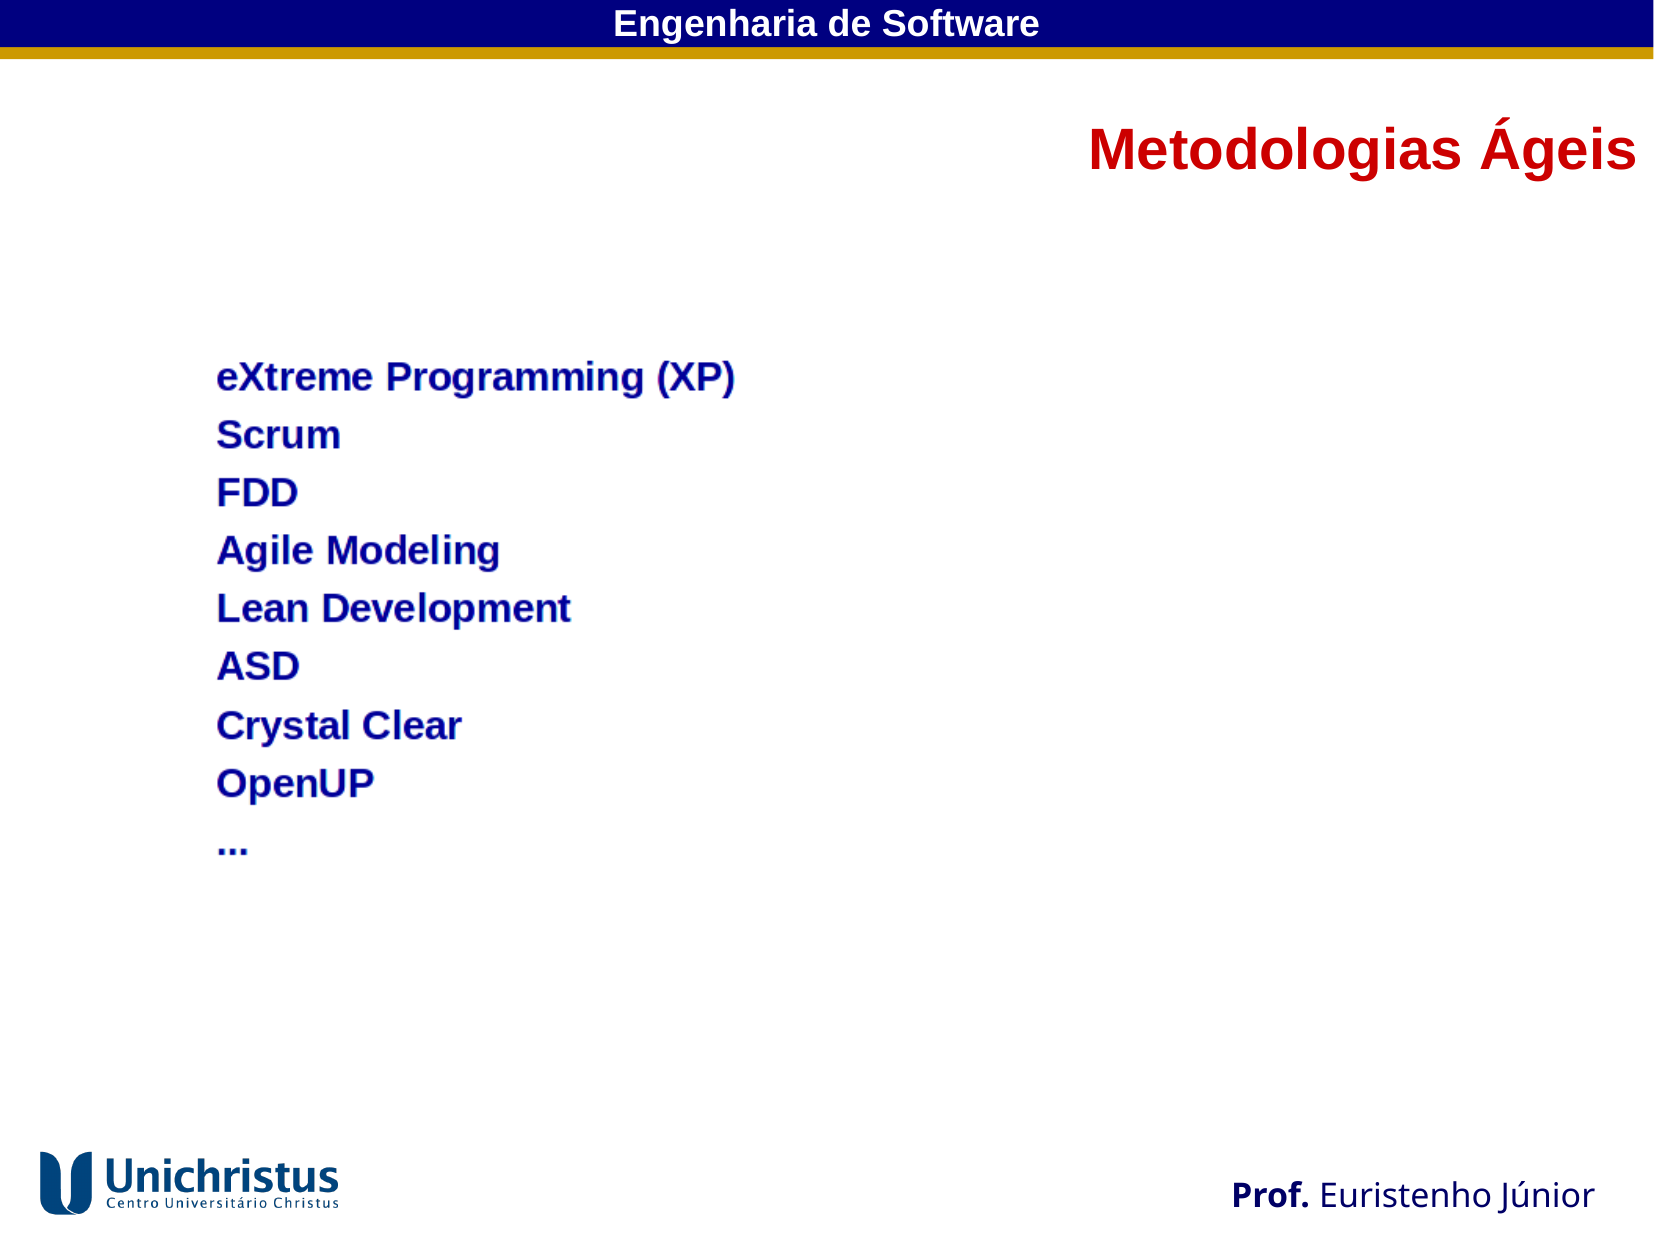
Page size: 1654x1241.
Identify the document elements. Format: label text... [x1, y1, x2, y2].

text_box Metodologias Ágeis [1073, 109, 1654, 189]
picture [35, 1148, 343, 1217]
text_box Prof. Euristenho Júnior [1216, 1163, 1654, 1224]
text_box [0, 48, 1654, 60]
text_box Engenharia de Software [0, 0, 1654, 48]
picture [188, 347, 749, 875]
